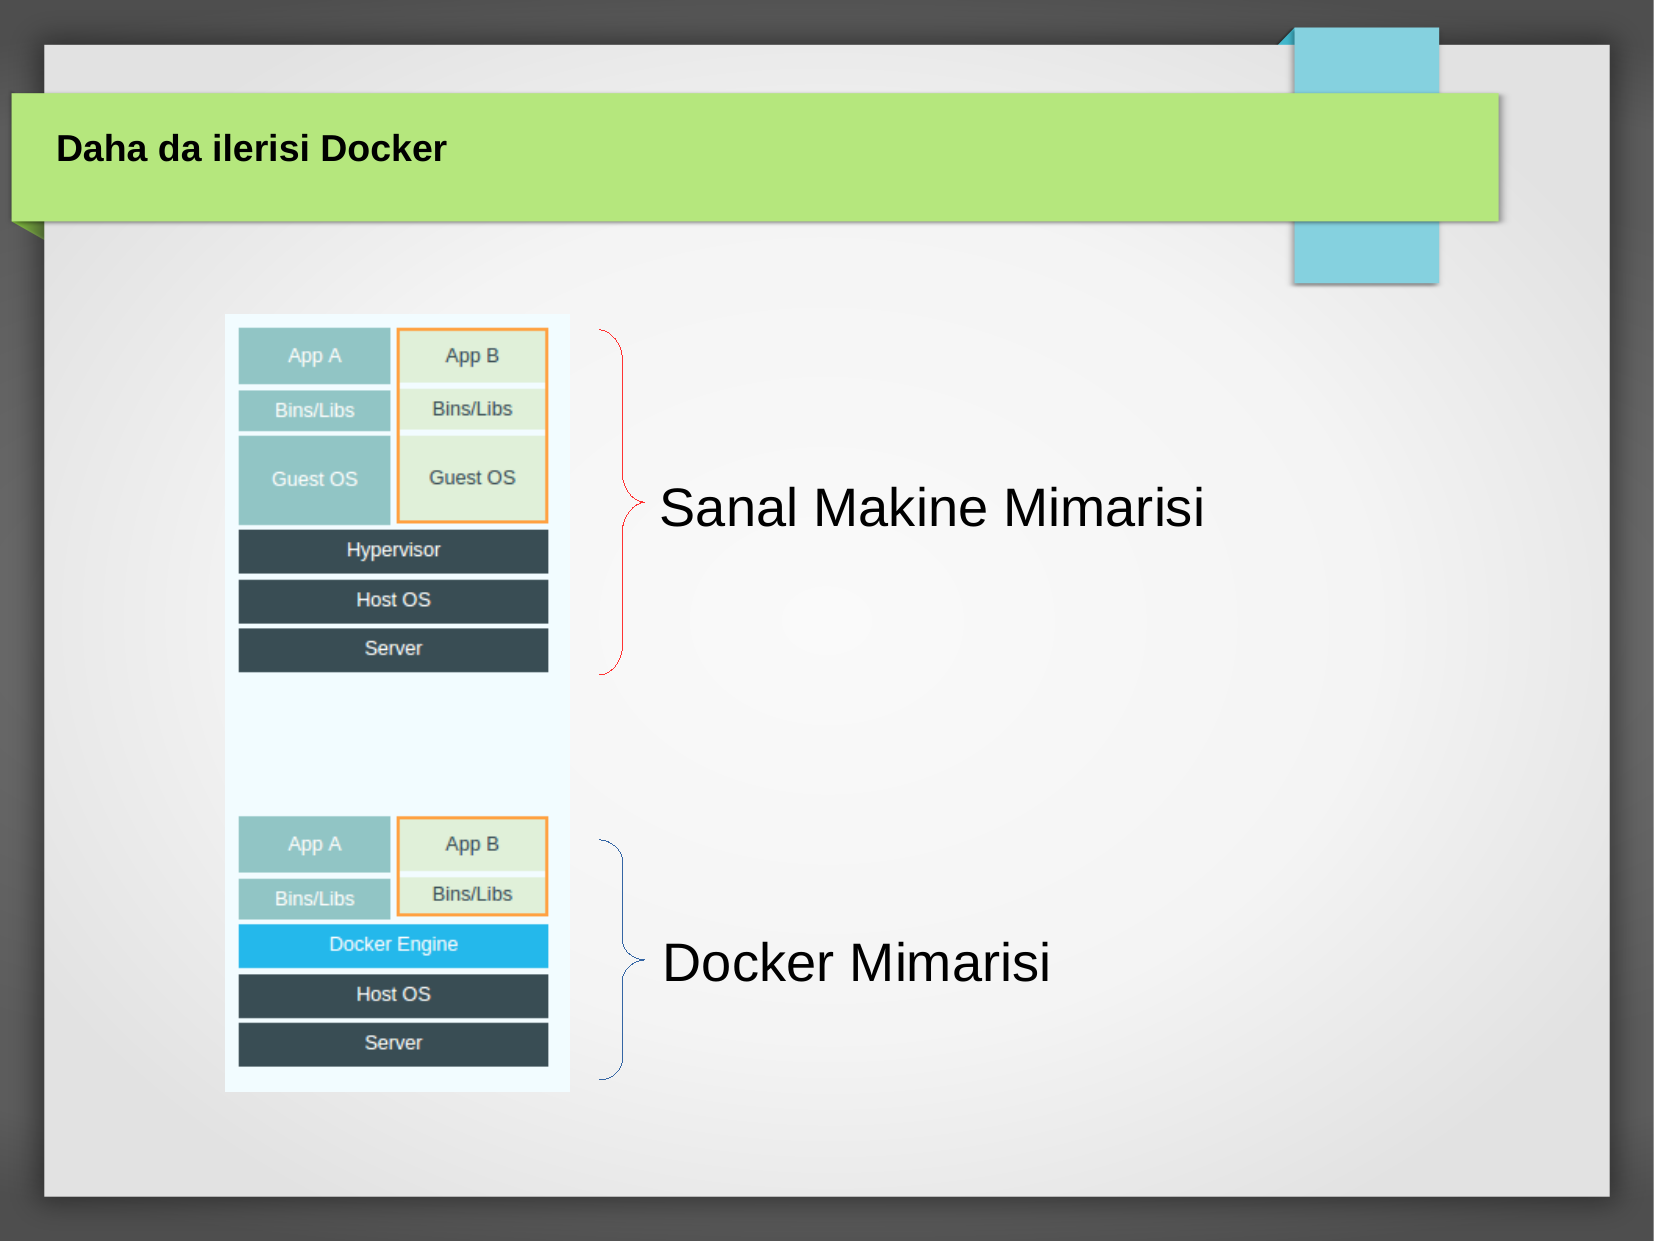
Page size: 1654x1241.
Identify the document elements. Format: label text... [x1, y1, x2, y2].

text_box Sanal Makine Mimarisi [644, 465, 1380, 602]
text_box Docker Mimarisi [648, 919, 1209, 1056]
picture [0, 0, 1654, 1241]
text_box Daha da ilerisi Docker [41, 120, 1134, 220]
